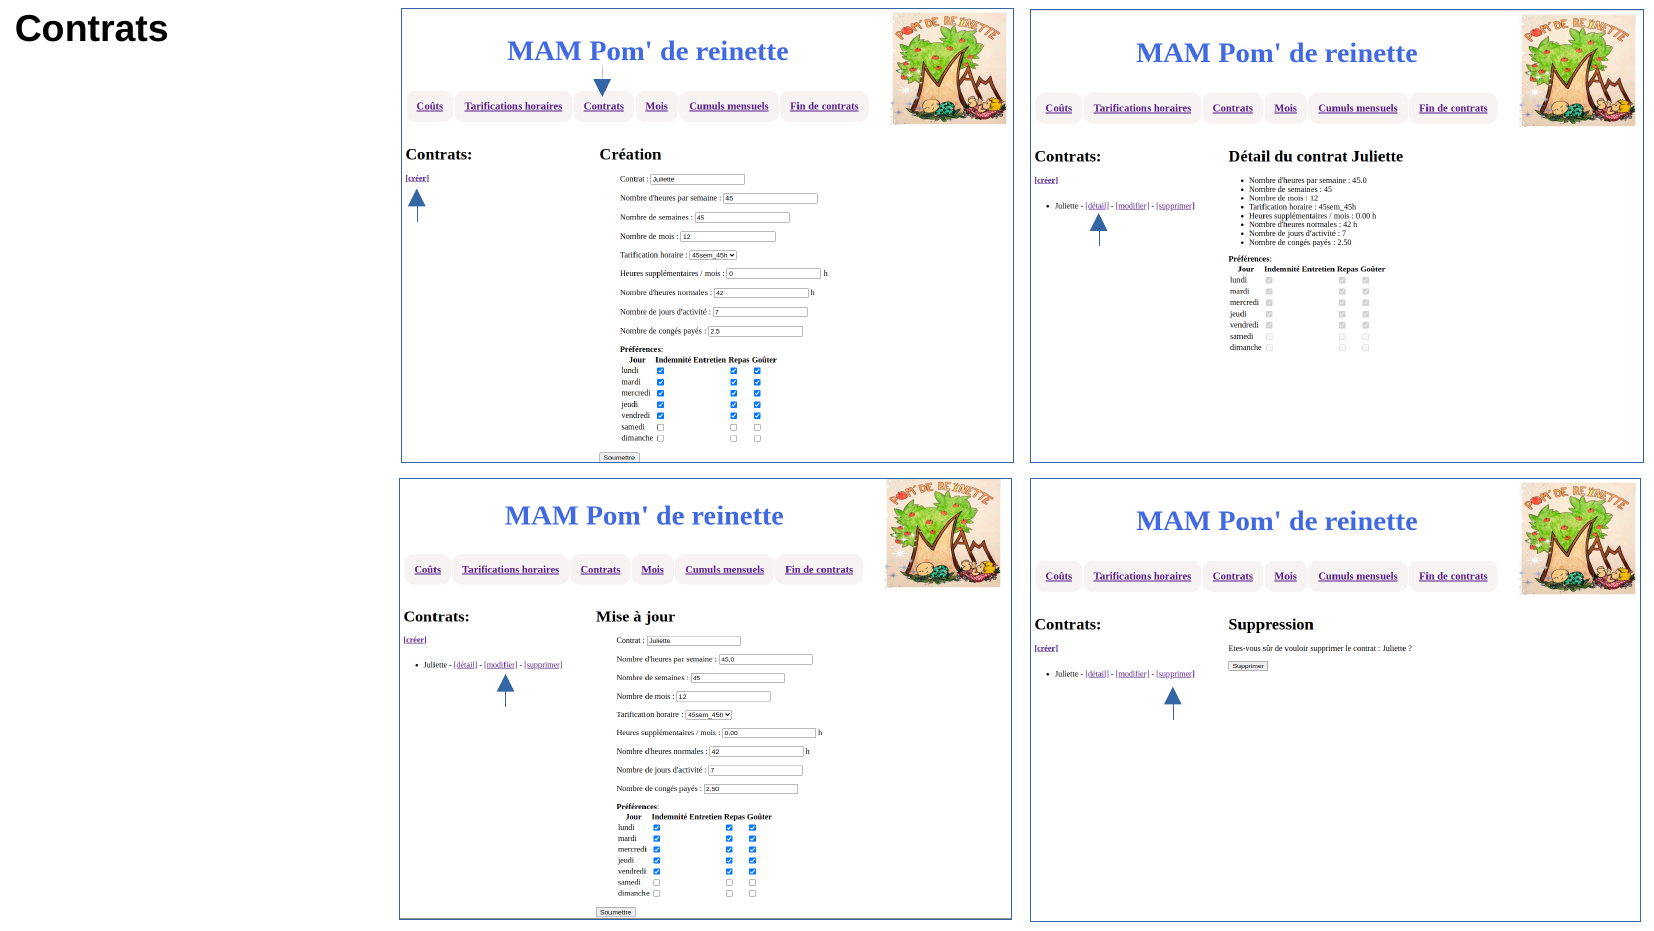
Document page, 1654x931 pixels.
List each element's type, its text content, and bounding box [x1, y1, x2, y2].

picture [1030, 478, 1641, 922]
picture [399, 478, 1012, 920]
picture [1030, 9, 1644, 463]
text_box Contrats [0, 0, 187, 83]
picture [401, 8, 1014, 463]
